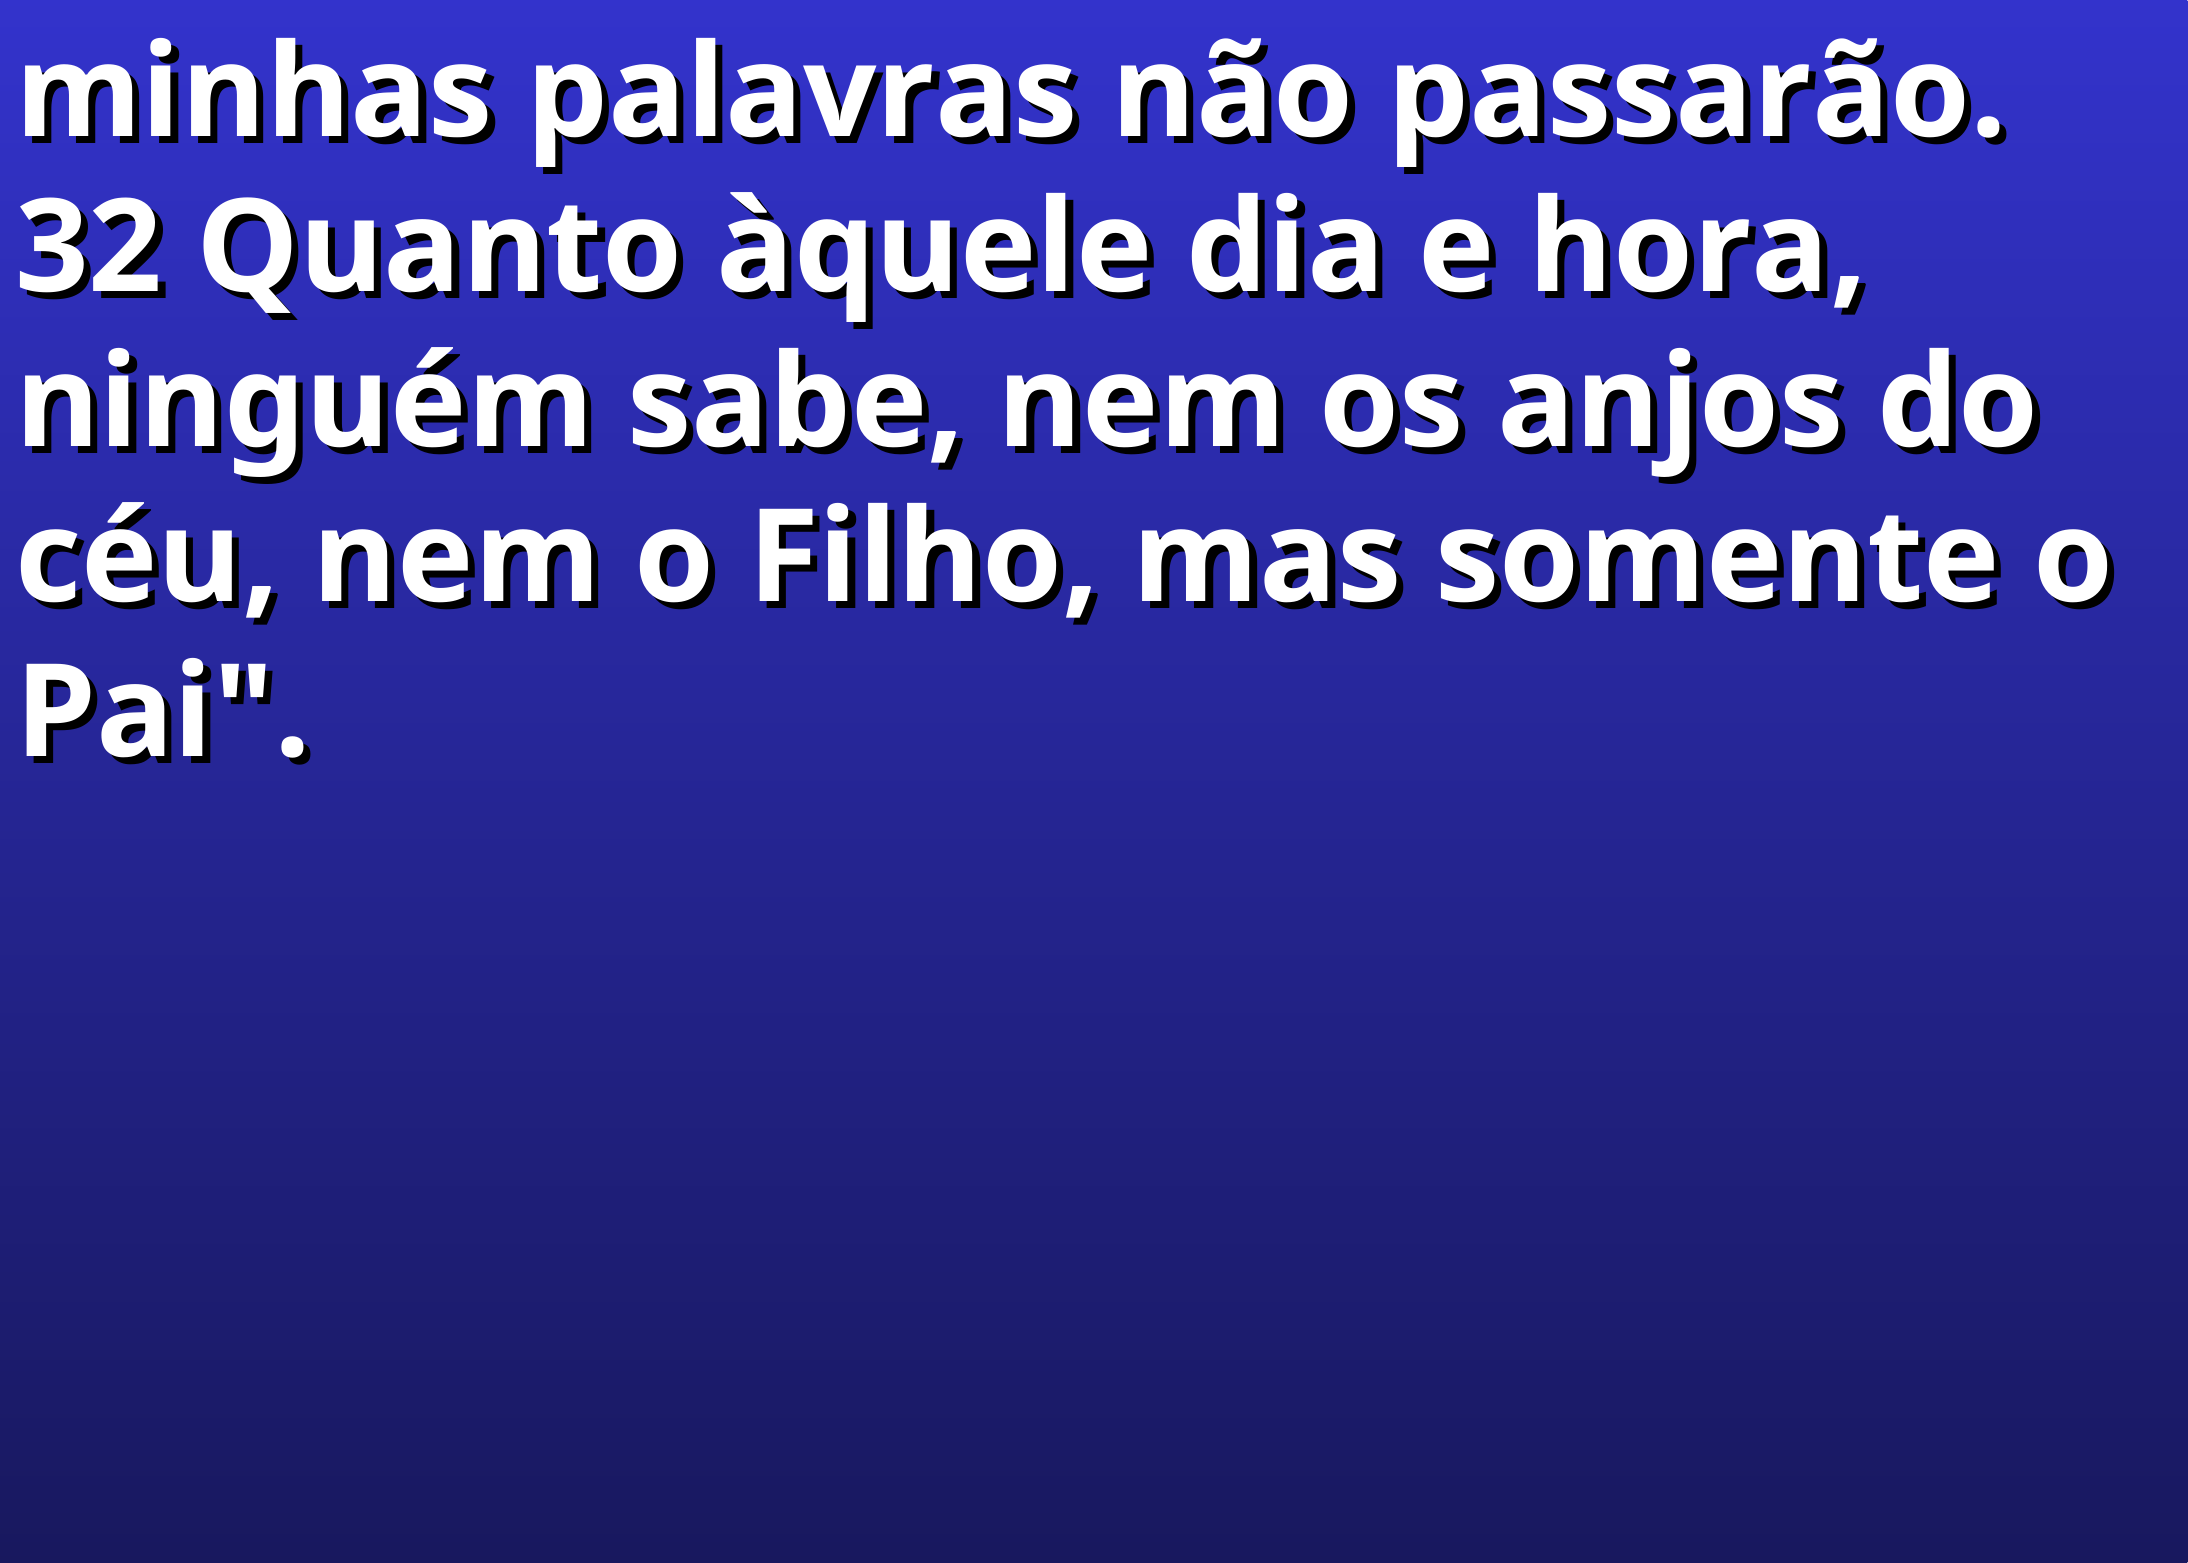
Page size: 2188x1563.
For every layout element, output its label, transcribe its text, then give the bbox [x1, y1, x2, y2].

text_box minhas palavras não passarão. 32 Quanto àquele dia e hora, ninguém sabe, nem os anjos do céu, nem o Filho, mas somente o Pai". [0, 0, 2188, 790]
